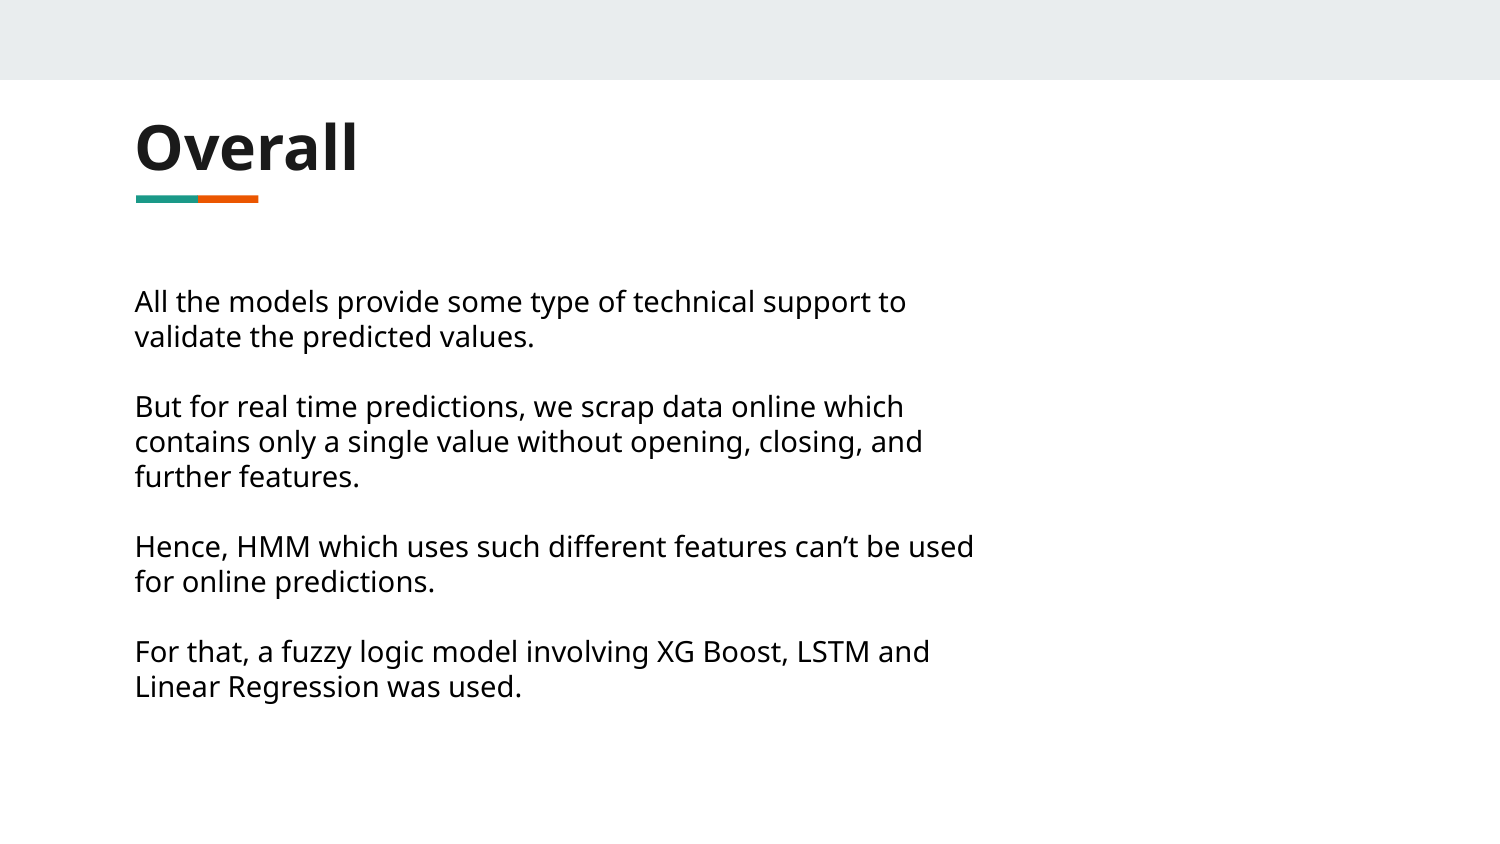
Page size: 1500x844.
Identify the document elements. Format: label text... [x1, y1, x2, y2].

text_box All the models provide some type of technical support to validate the predicted values. But for real time predictions, we scrap data online which contains only a single value without opening, closing, and further features. Hence, HMM which uses such different features can’t be used for online predictions. For that, a fuzzy logic model involving XG Boost, LSTM and Linear Regression was used. [119, 268, 1020, 374]
title Overall [119, 92, 1461, 181]
